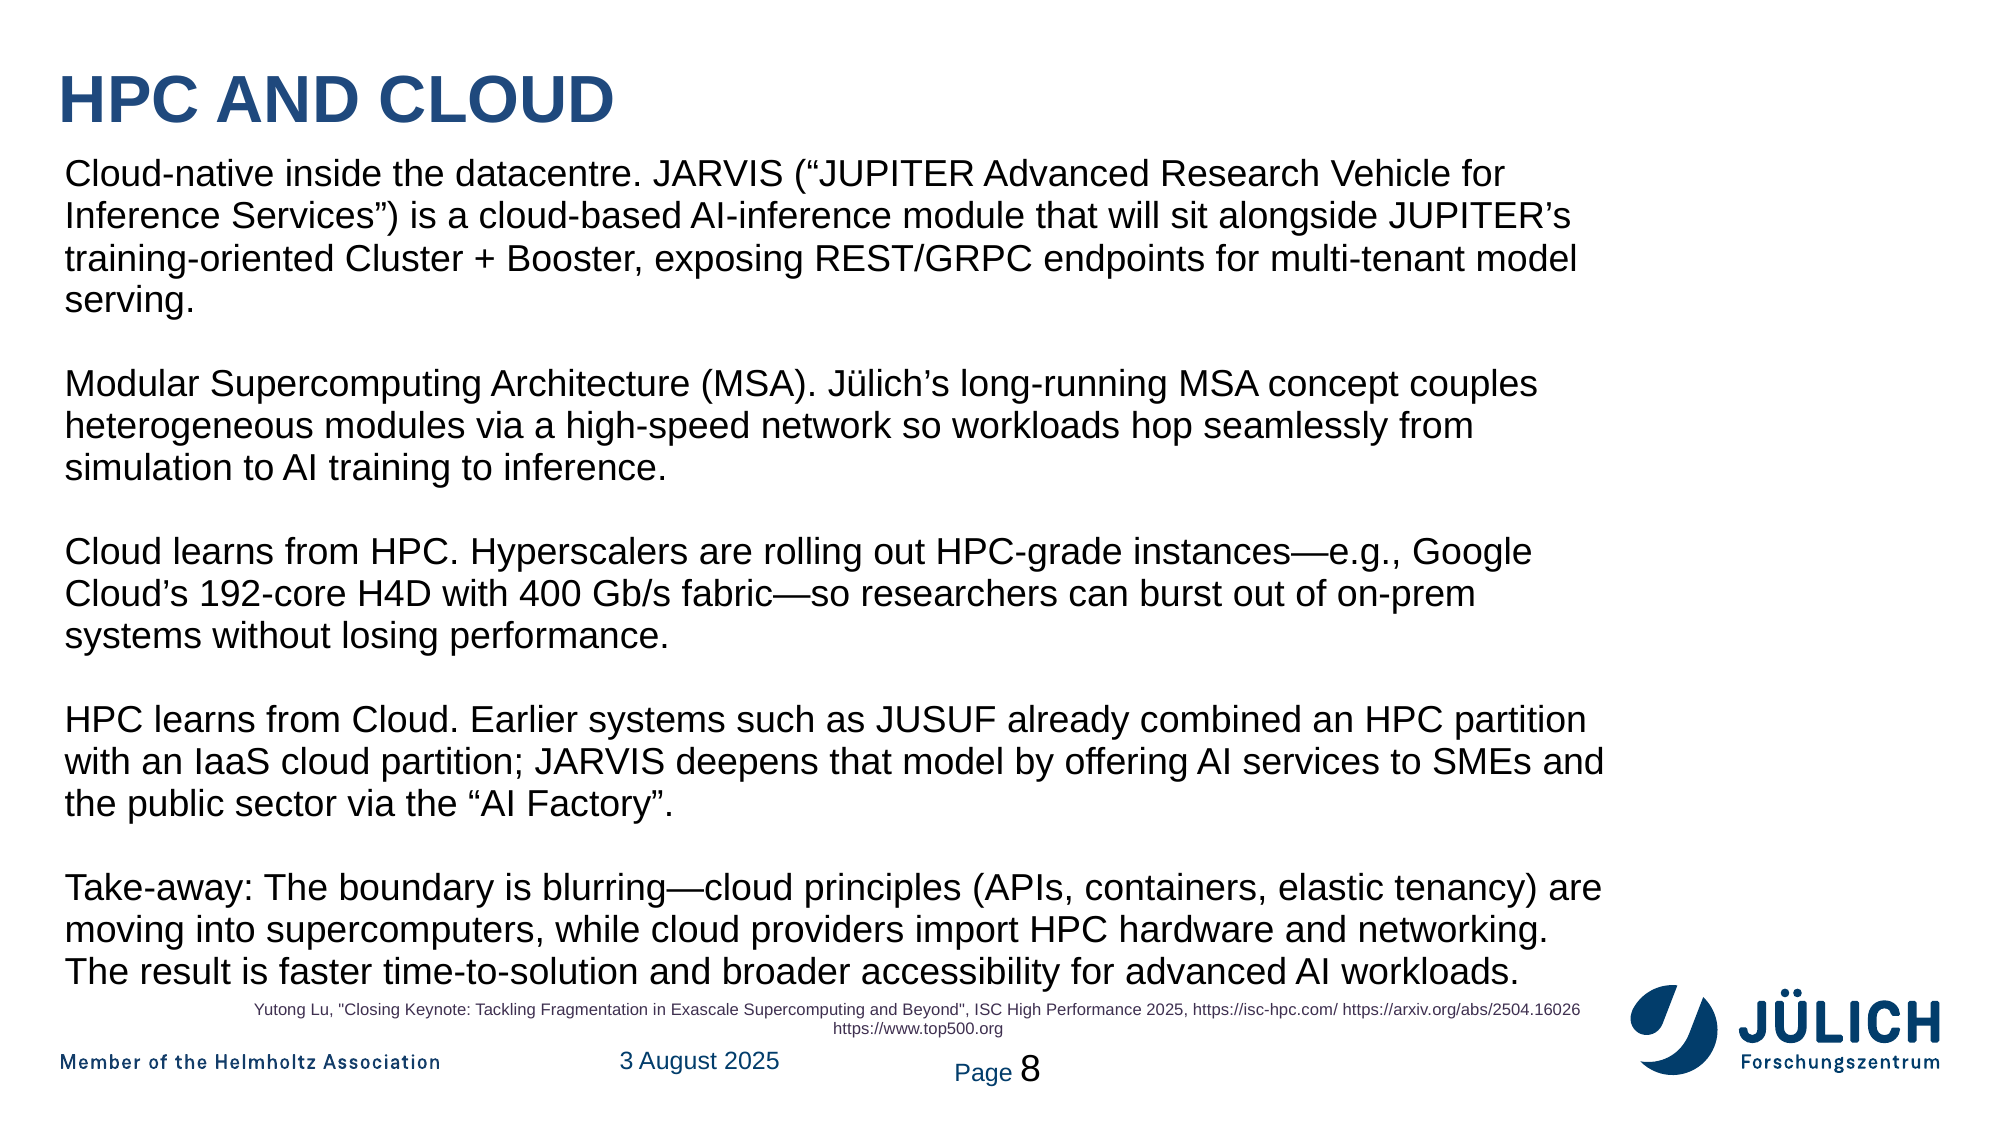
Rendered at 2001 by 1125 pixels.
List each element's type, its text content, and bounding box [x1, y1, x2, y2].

title HPC and cloud [59, 53, 1938, 238]
text_box 3 August 2025 [619, 1061, 911, 1084]
text_box Cloud-native inside the datacentre. JARVIS (“JUPITER Advanced Research Vehicle for Inference Services”) is a cloud-based AI-inference module that will sit alongside JUPITER’s training-oriented Cluster + Booster, exposing REST/GRPC endpoints for multi-tenant model serving. Modular Supercomputing Architecture (MSA). Jülich’s long-running MSA concept couples heterogeneous modules via a high-speed network so workloads hop seamlessly from simulation to AI training to inference. Cloud learns from HPC. Hyperscalers are rolling out HPC-grade instances—e.g., Google Cloud’s 192-core H4D with 400 Gb/s fabric—so researchers can burst out of on-prem systems without losing performance. HPC learns from Cloud. Earlier systems such as JUSUF already combined an HPC partition with an IaaS cloud partition; JARVIS deepens that model by offering AI services to SMEs and the public sector via the “AI Factory”. Take-away: The boundary is blurring—cloud principles (APIs, containers, elastic tenancy) are moving into supercomputers, while cloud providers import HPC hardware and networking. The result is faster time-to-solution and broader accessibility for advanced AI workloads. [49, 145, 1630, 1061]
text_box Page [954, 1061, 1073, 1084]
